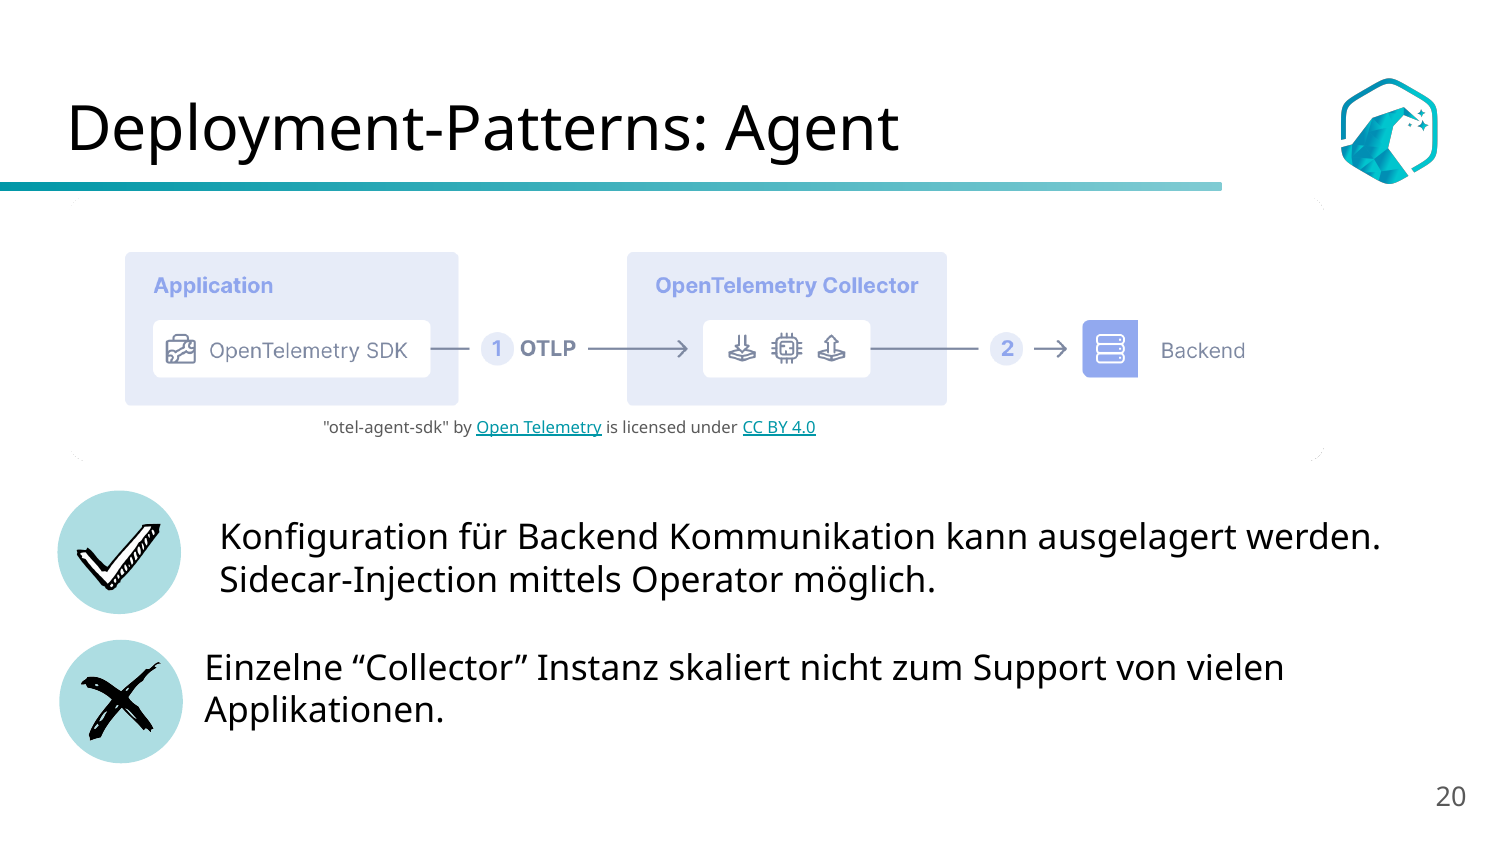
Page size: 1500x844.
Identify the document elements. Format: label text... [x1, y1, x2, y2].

picture [75, 523, 164, 592]
text_box [57, 490, 182, 615]
slide_number <number> [1391, 764, 1482, 829]
picture [81, 662, 161, 741]
text_box [59, 639, 183, 764]
text_box "otel-agent-sdk" by Open Telemetry is licensed under CC BY 4.0 [308, 401, 1192, 475]
picture [69, 196, 1324, 461]
text_box Einzelne “Collector” Instanz skaliert nicht zum Support von vielen Applikationen. [189, 629, 1449, 746]
title Deployment-Patterns: Agent [51, 72, 1449, 167]
text_box Konfiguration für Backend Kommunikation kann ausgelagert werden. Sidecar-Injection mittels Operator möglich. [204, 499, 1464, 615]
picture [1330, 167, 1449, 188]
